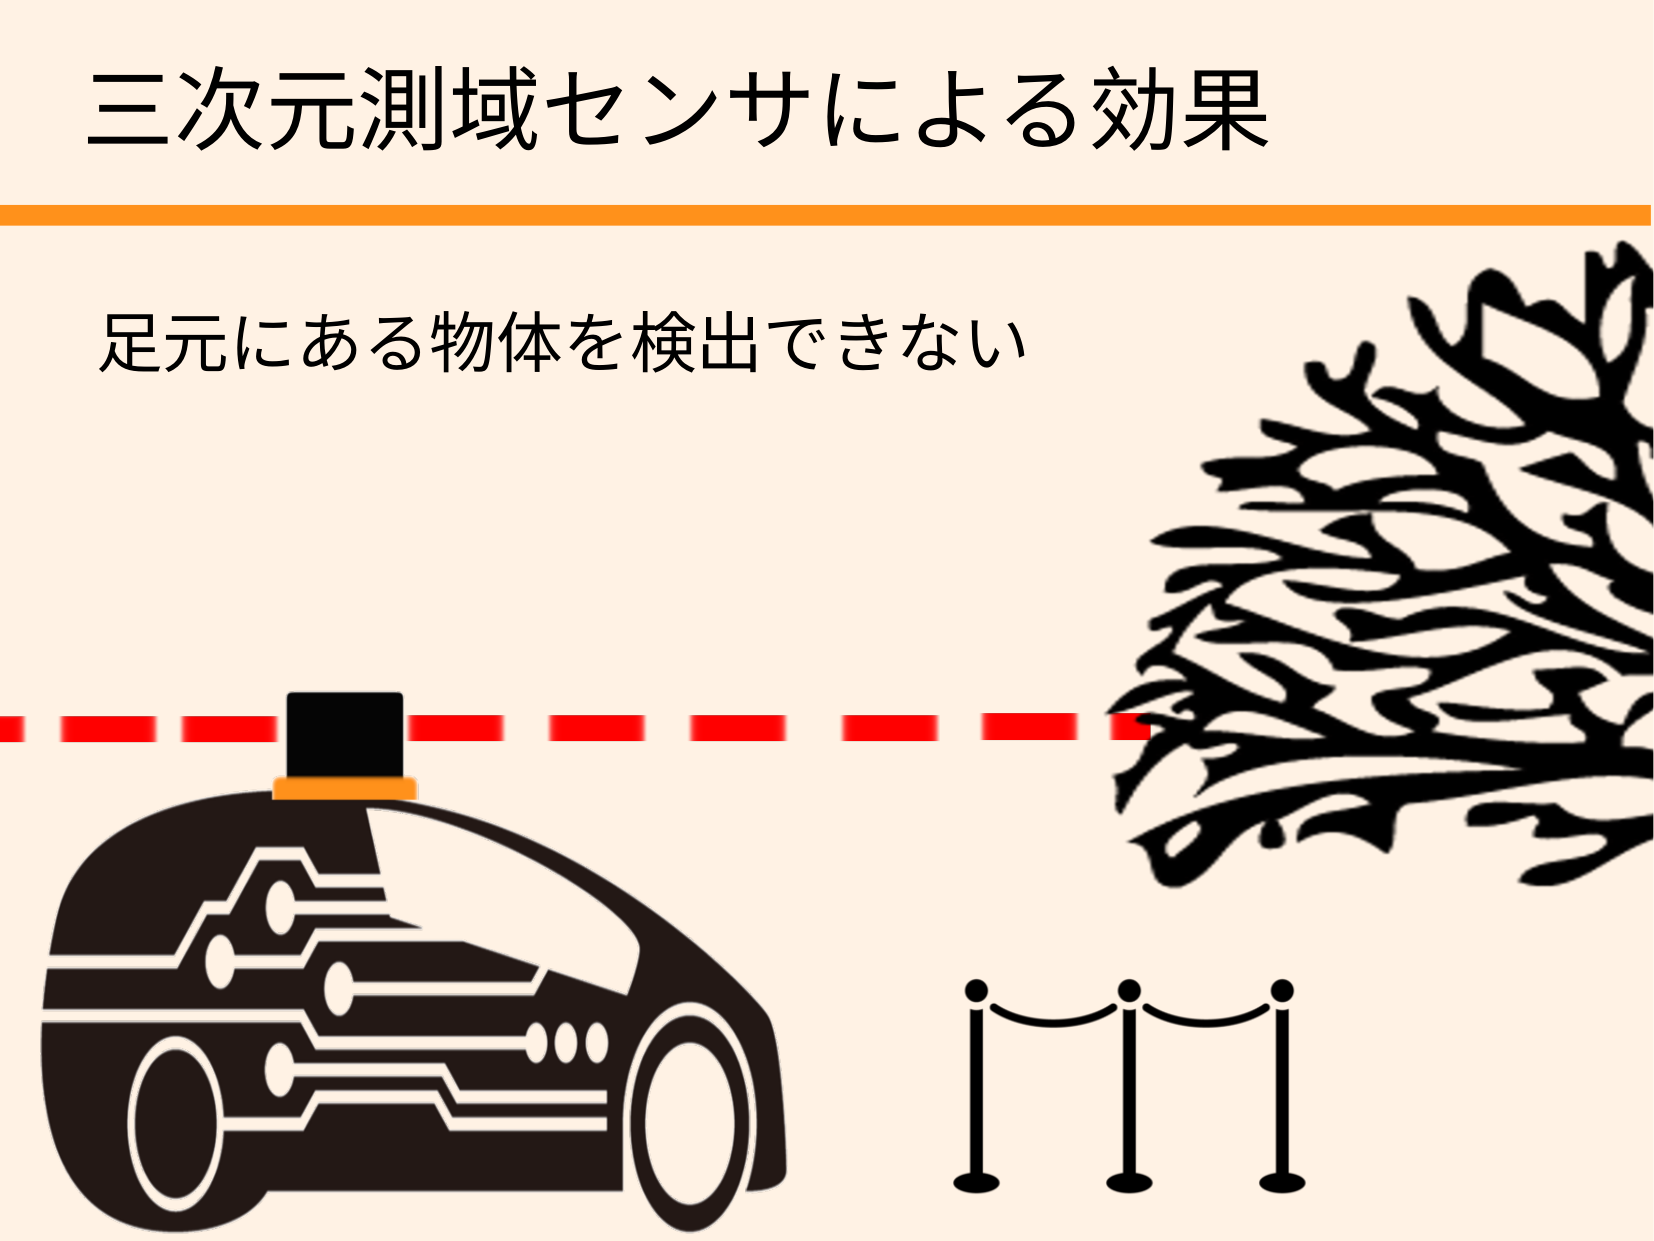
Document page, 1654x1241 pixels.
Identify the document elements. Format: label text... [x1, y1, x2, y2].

text_box 足元にある物体を検出できない [81, 282, 1282, 410]
picture [0, 0, 1654, 1241]
